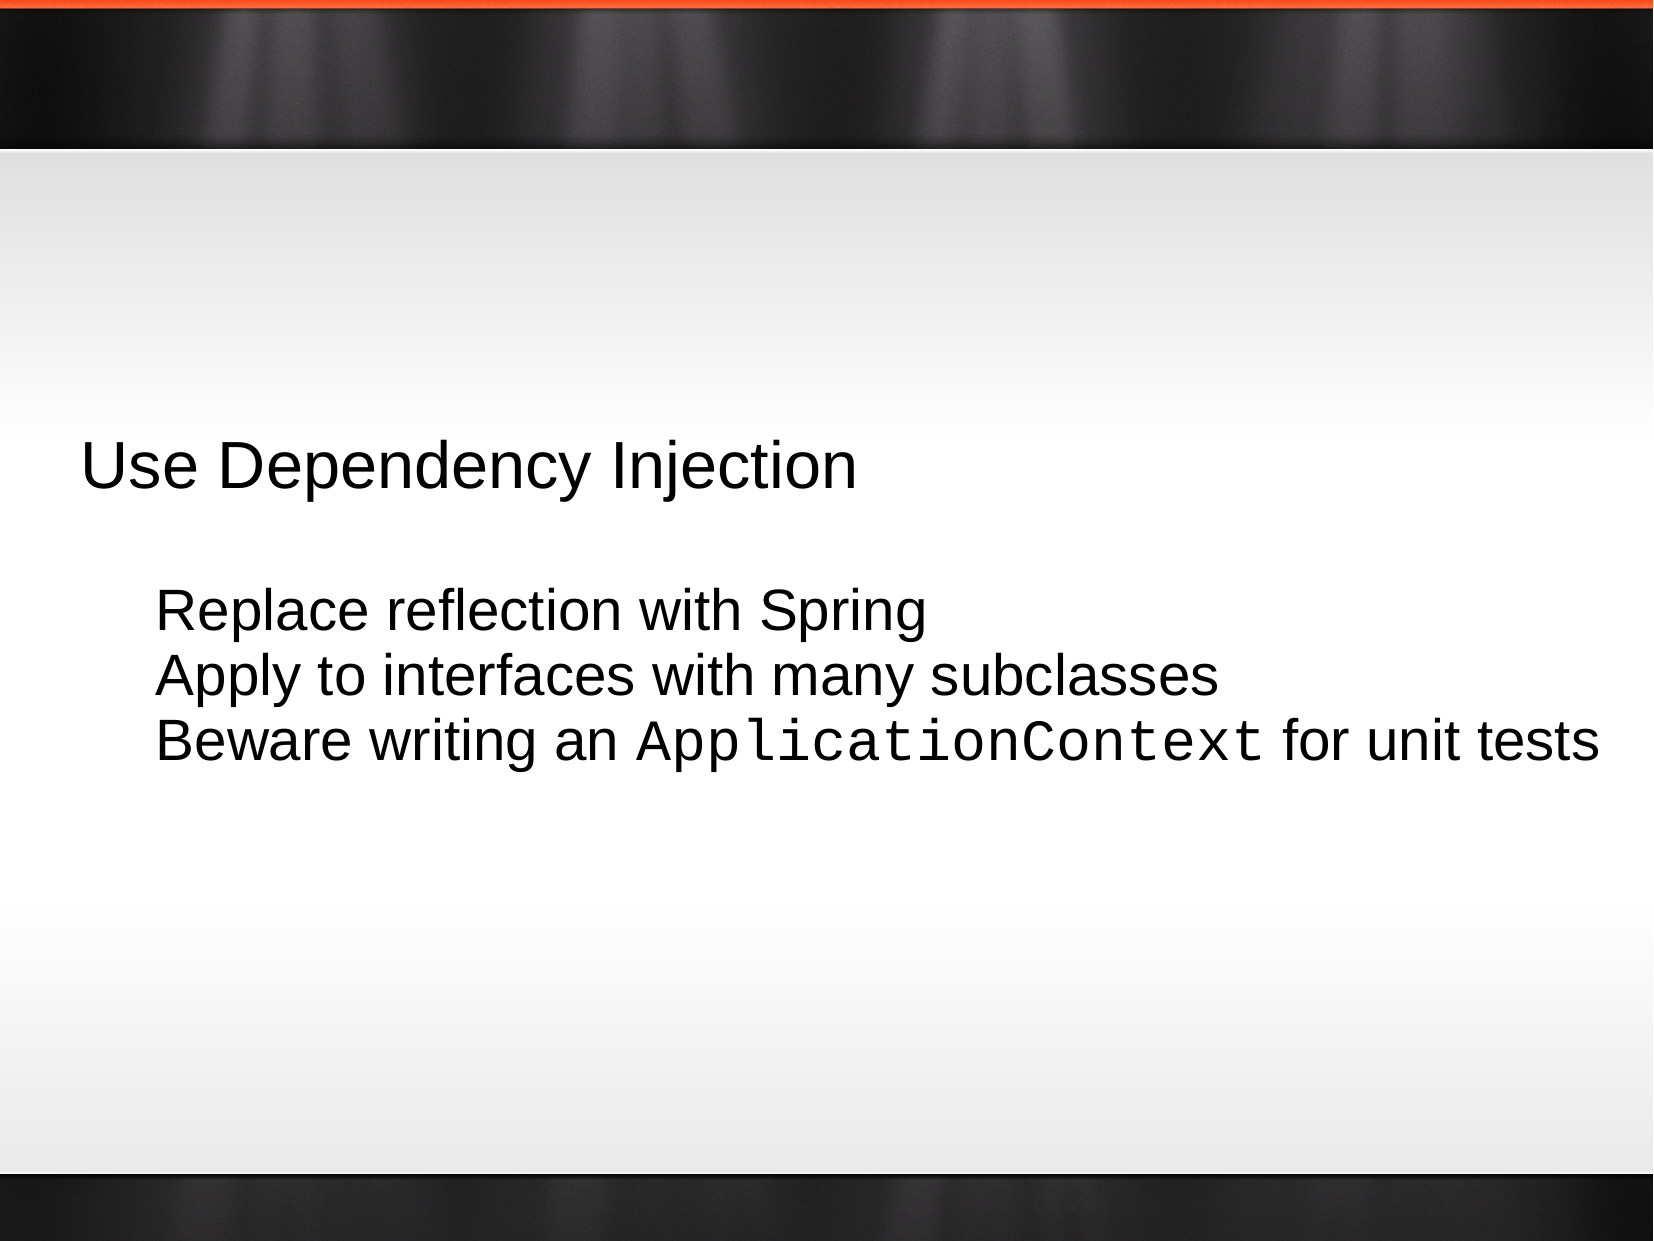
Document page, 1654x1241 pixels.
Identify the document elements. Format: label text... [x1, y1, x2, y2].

subtitle Use Dependency Injection Replace reflection with Spring Apply to interfaces with many subclasses Beware writing an ApplicationContext for unit tests [80, 305, 1653, 1125]
picture [0, 0, 1653, 1241]
